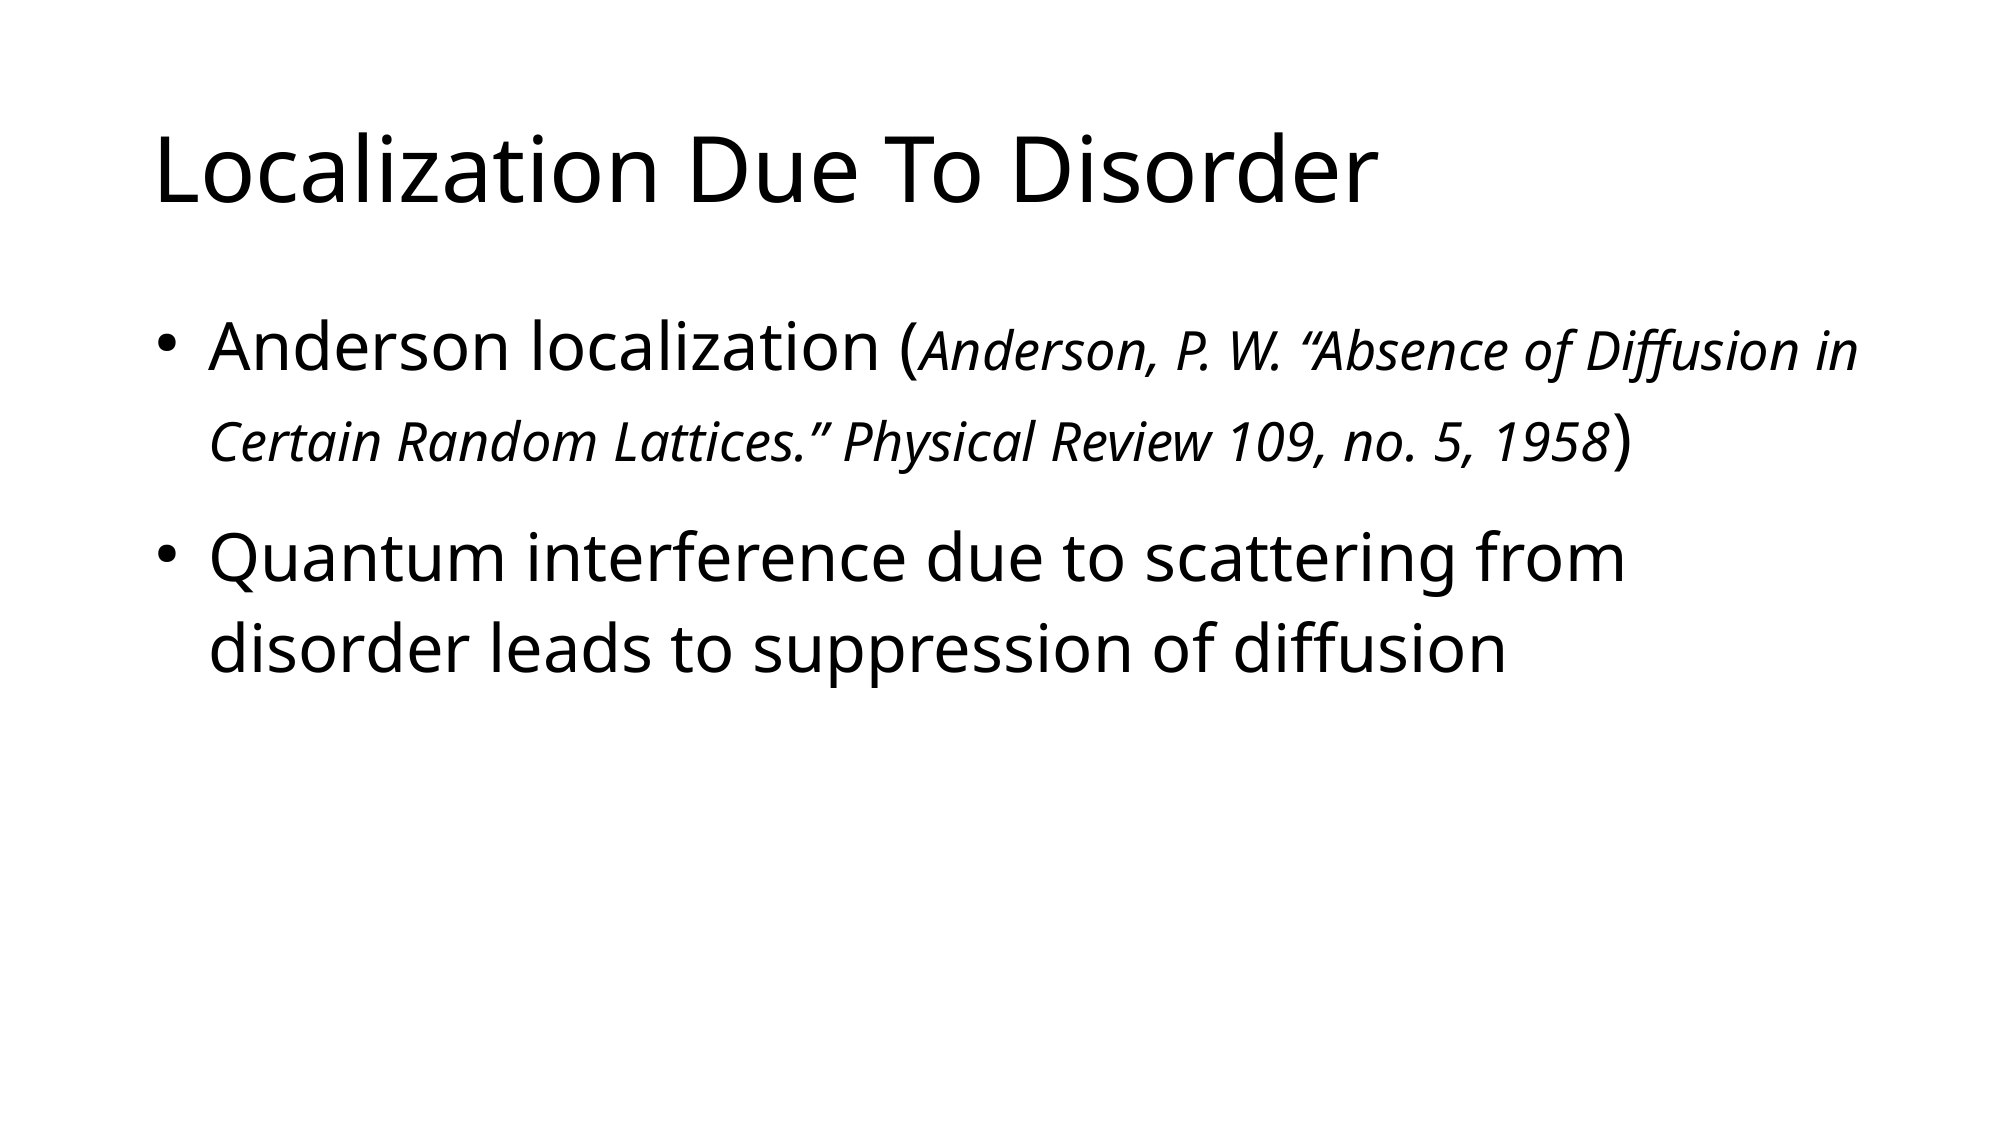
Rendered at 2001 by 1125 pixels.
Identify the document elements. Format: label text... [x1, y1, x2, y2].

list Anderson localization (Anderson, P. W. “Absence of Diffusion in Certain Random Lattices.” Physical Review 109, no. 5, 1958) Quantum interference due to scattering from disorder leads to suppression of diffusion [137, 299, 1863, 1014]
title Localization Due To Disorder [137, 59, 1863, 278]
